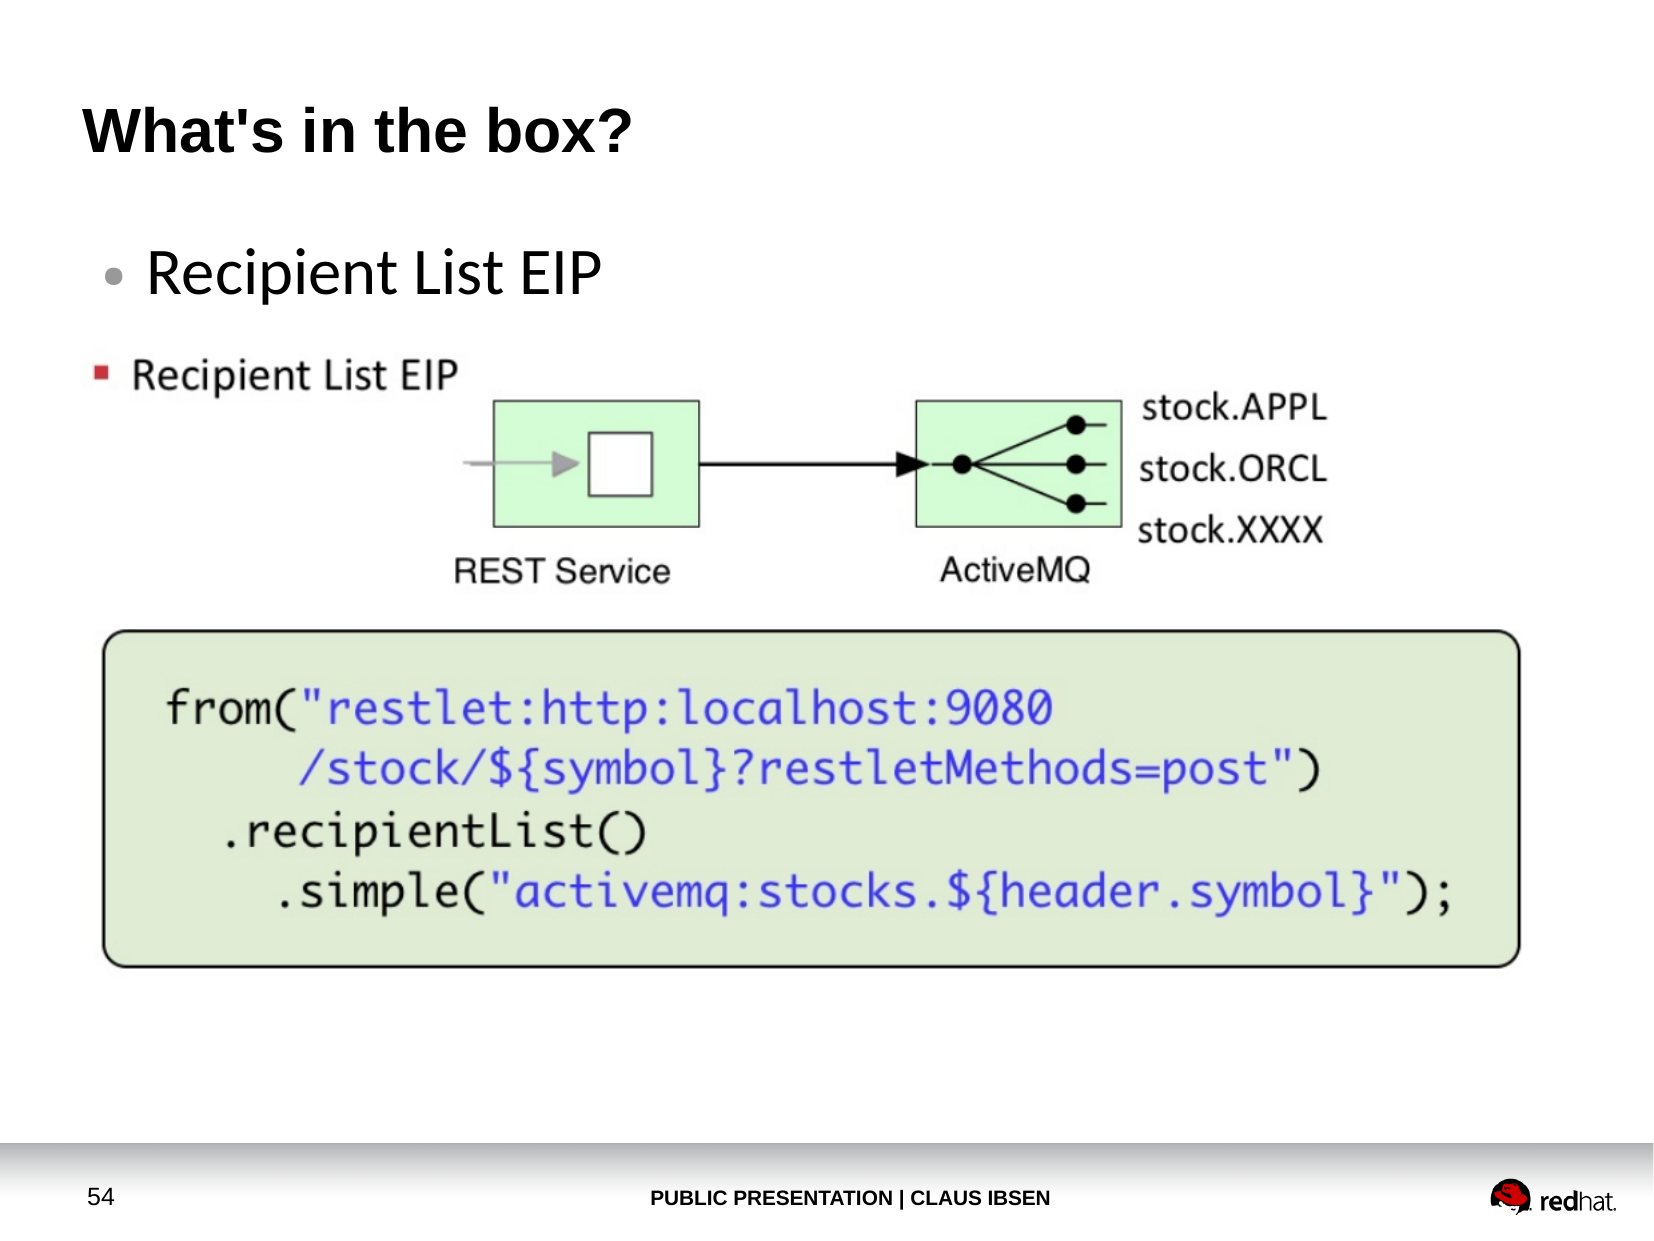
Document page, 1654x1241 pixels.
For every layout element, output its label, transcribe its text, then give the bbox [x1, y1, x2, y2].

picture [0, 1143, 1654, 1241]
list Recipient List EIP [86, 244, 1576, 1039]
picture [75, 337, 1546, 987]
title What's in the box? [82, 37, 1571, 226]
